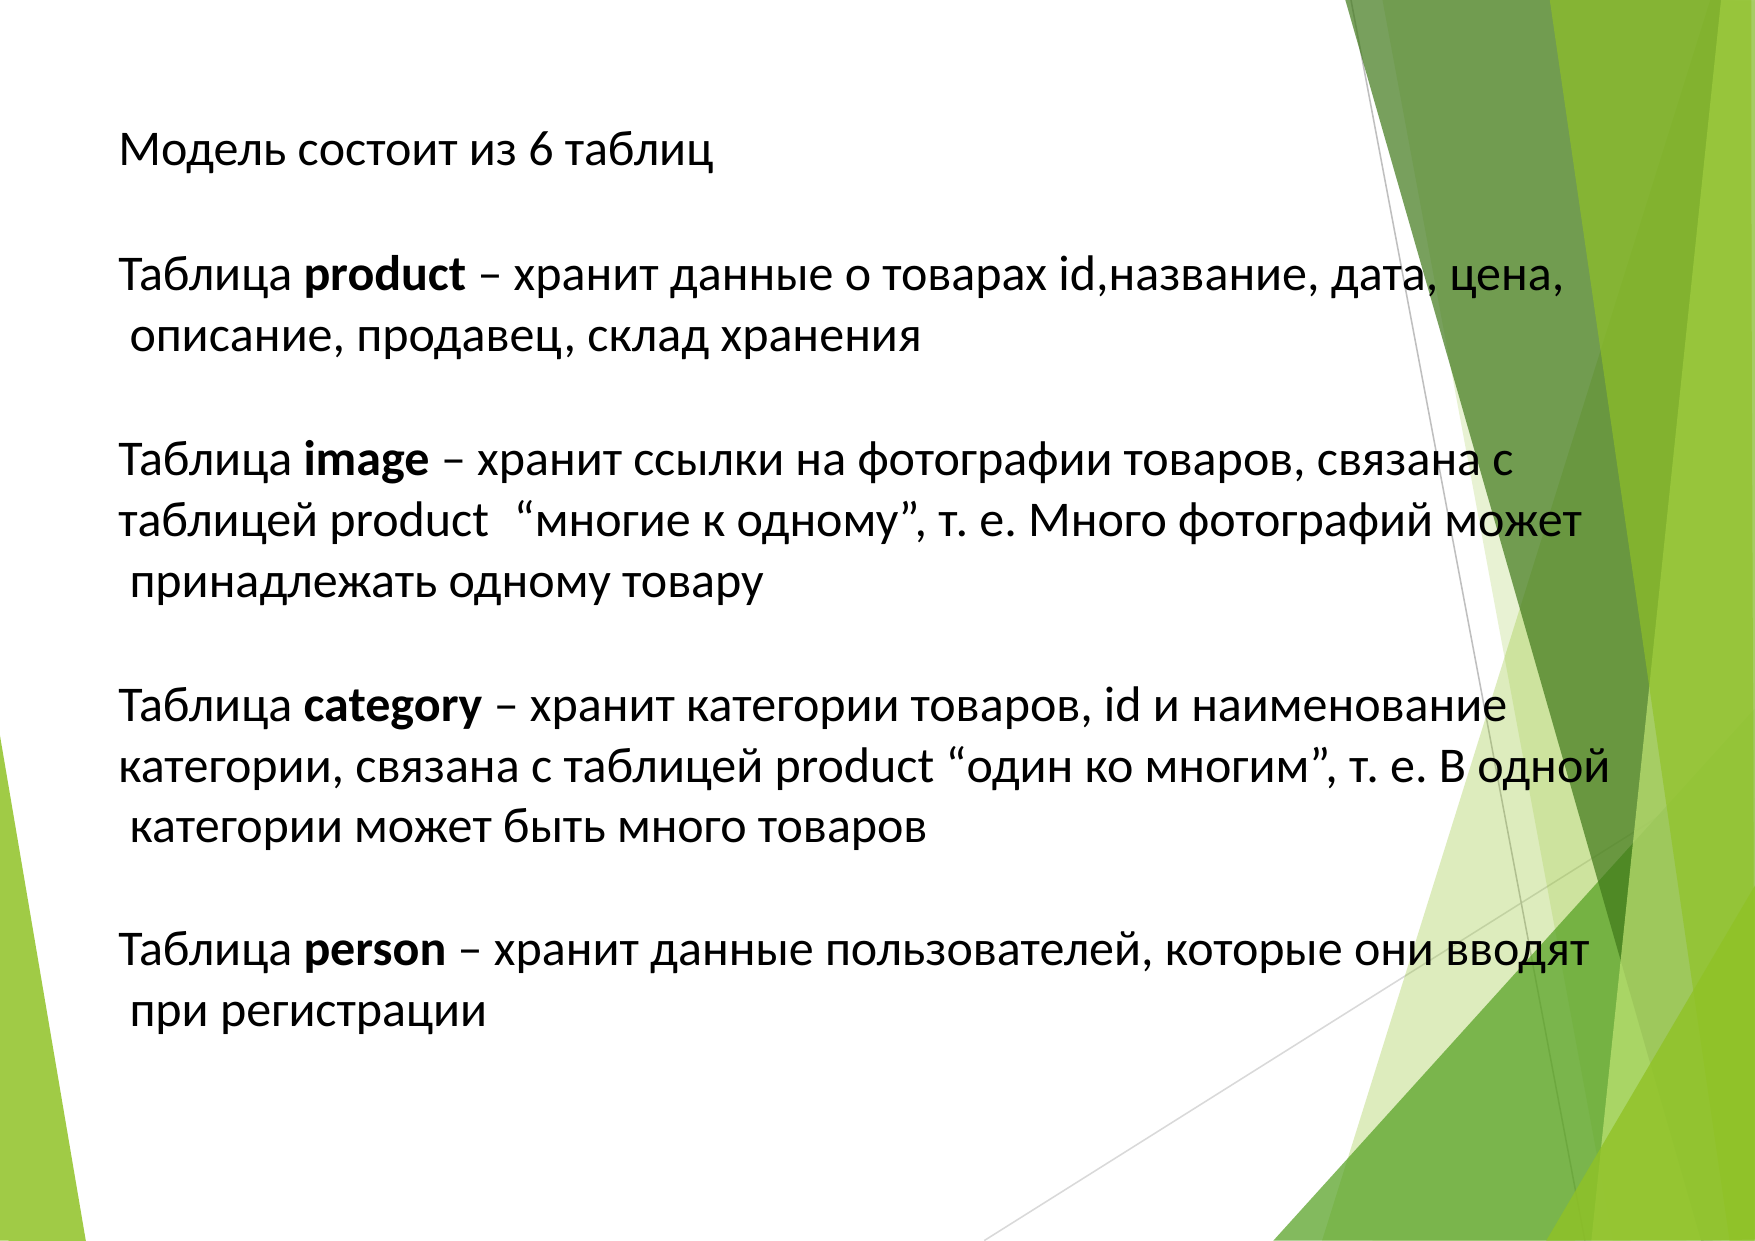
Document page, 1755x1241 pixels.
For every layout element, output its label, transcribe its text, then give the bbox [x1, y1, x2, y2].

text_box Модель состоит из 6 таблиц Таблица product – хранит данные о товарах id,название, дата, цена, описание, продавец, склад хранения Таблица image – хранит ссылки на фотографии товаров, связана с таблицей product “многие к одному”, т. е. Много фотографий может принадлежать одному товару Таблица category – хранит категории товаров, id и наименование категории, связана с таблицей product “один ко многим”, т. е. В одной категории может быть много товаров Таблица person – хранит данные пользователей, которые они вводят при регистрации [116, 113, 1617, 1037]
